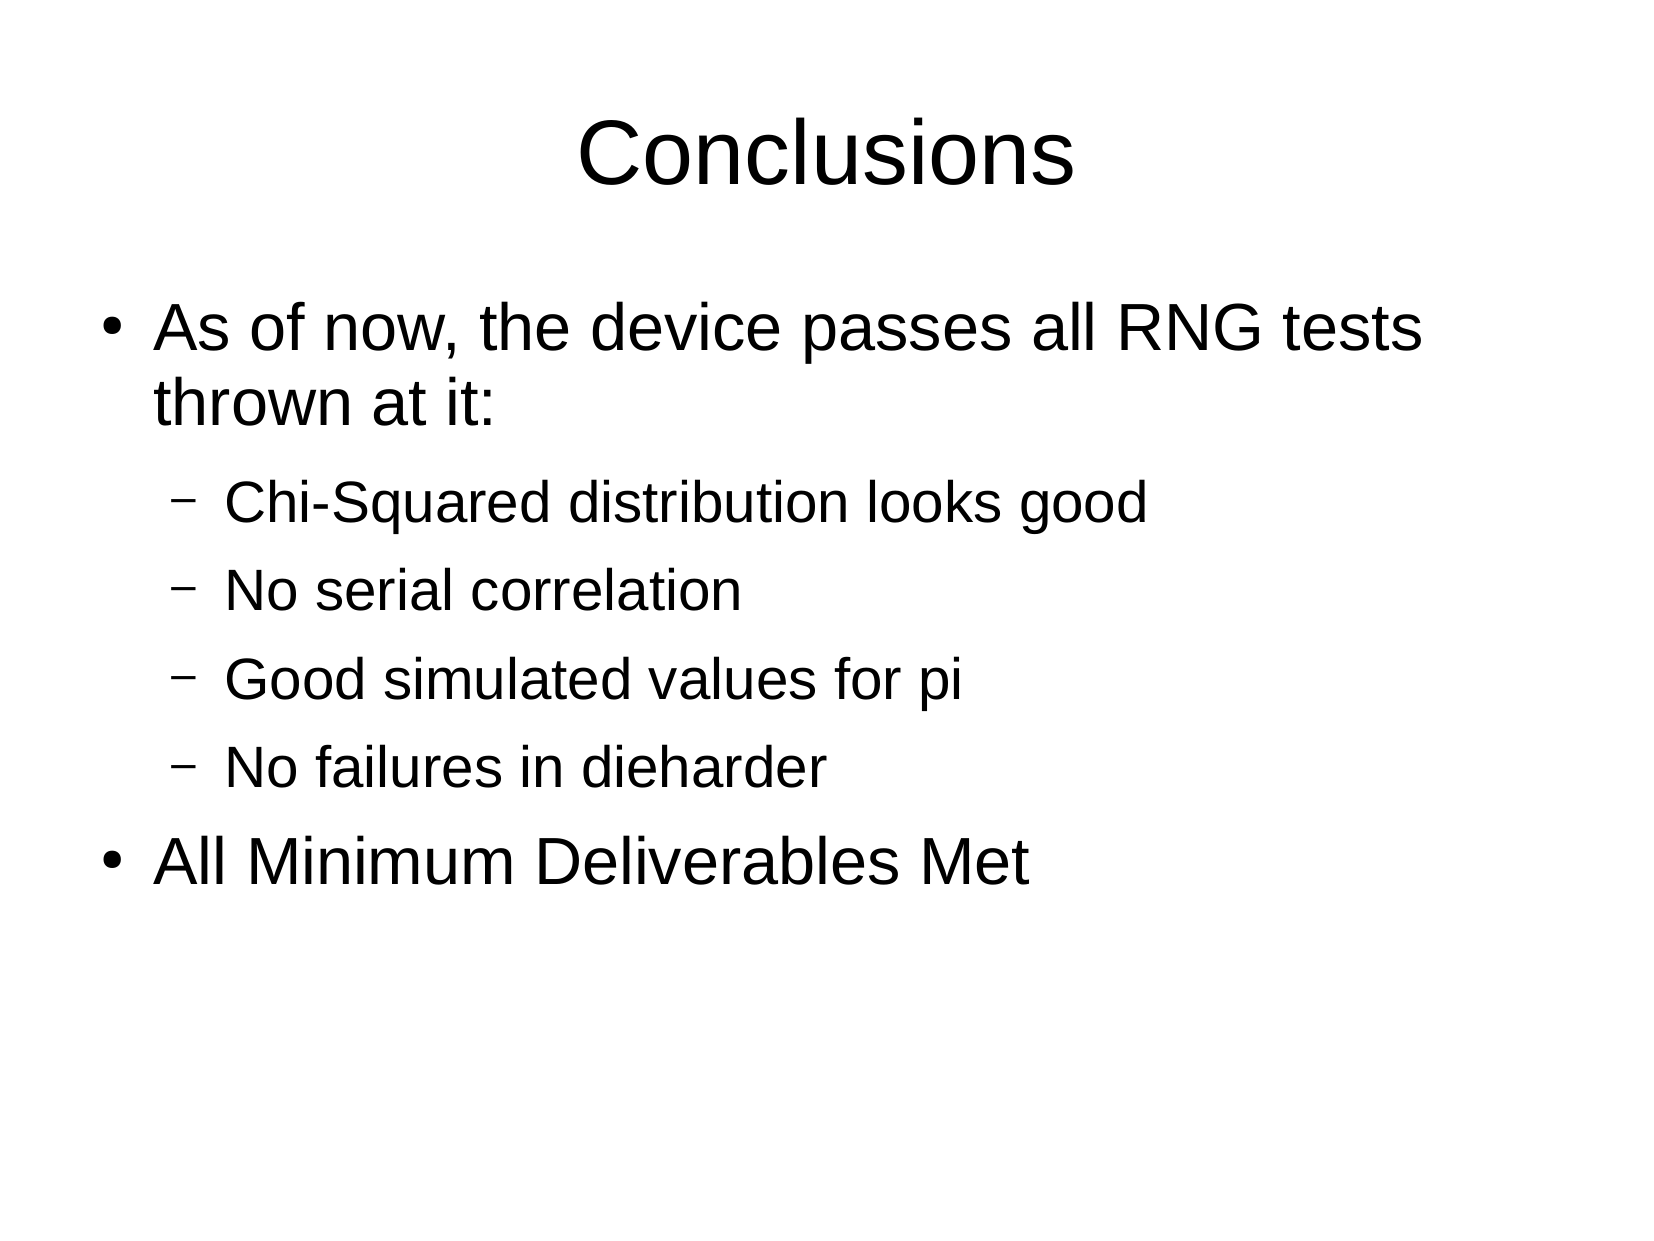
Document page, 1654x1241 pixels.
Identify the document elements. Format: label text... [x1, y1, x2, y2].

list As of now, the device passes all RNG tests thrown at it: Chi-Squared distribution looks good No serial correlation Good simulated values for pi No failures in dieharder All Minimum Deliverables Met [82, 290, 1571, 1010]
title Conclusions [82, 49, 1571, 257]
